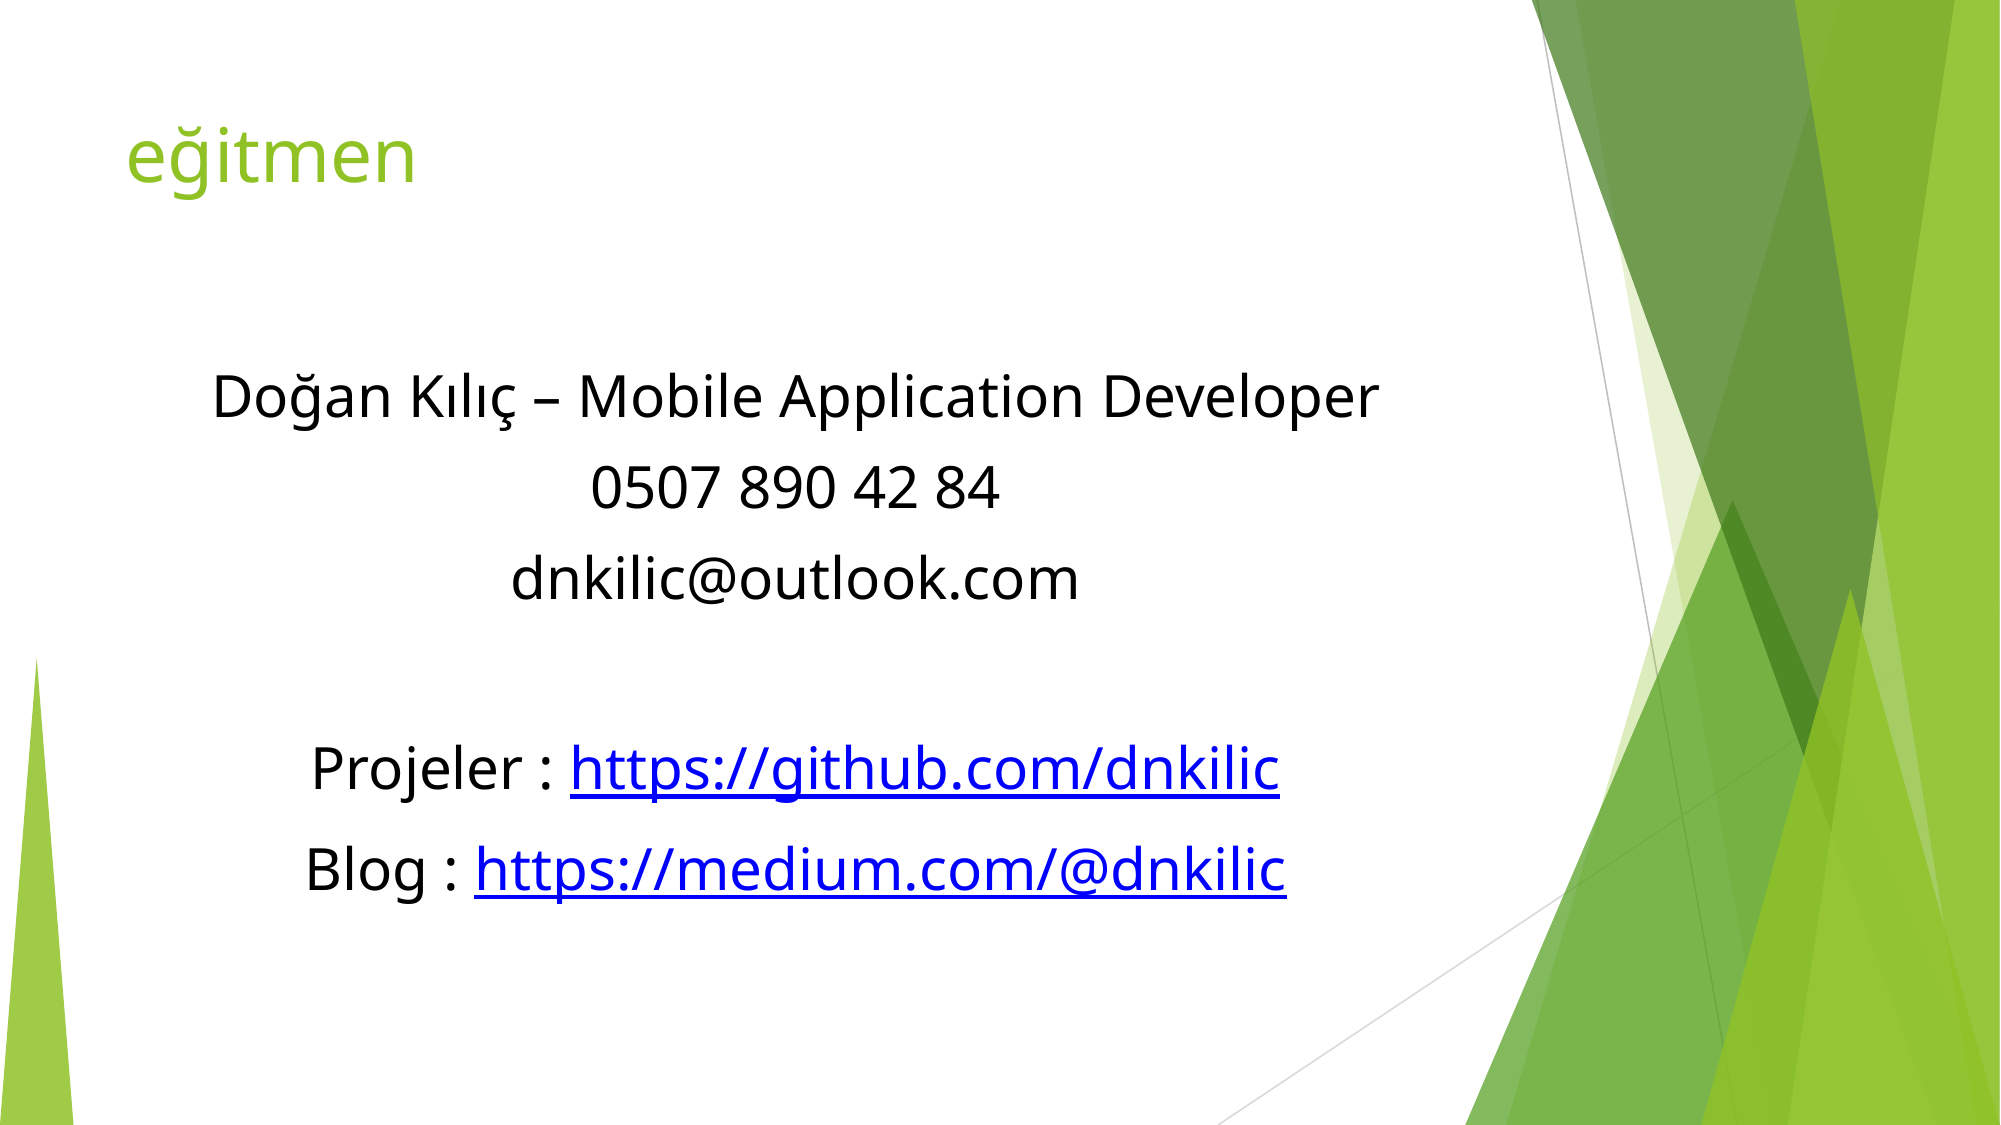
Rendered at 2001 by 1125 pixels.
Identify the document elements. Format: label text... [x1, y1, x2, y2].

text_box Doğan Kılıç – Mobile Application Developer 0507 890 42 84 dnkilic@outlook.com Projeler : https://github.com/dnkilic Blog : https://medium.com/@dnkilic [158, 351, 1433, 760]
title eğitmen [111, 99, 1522, 317]
